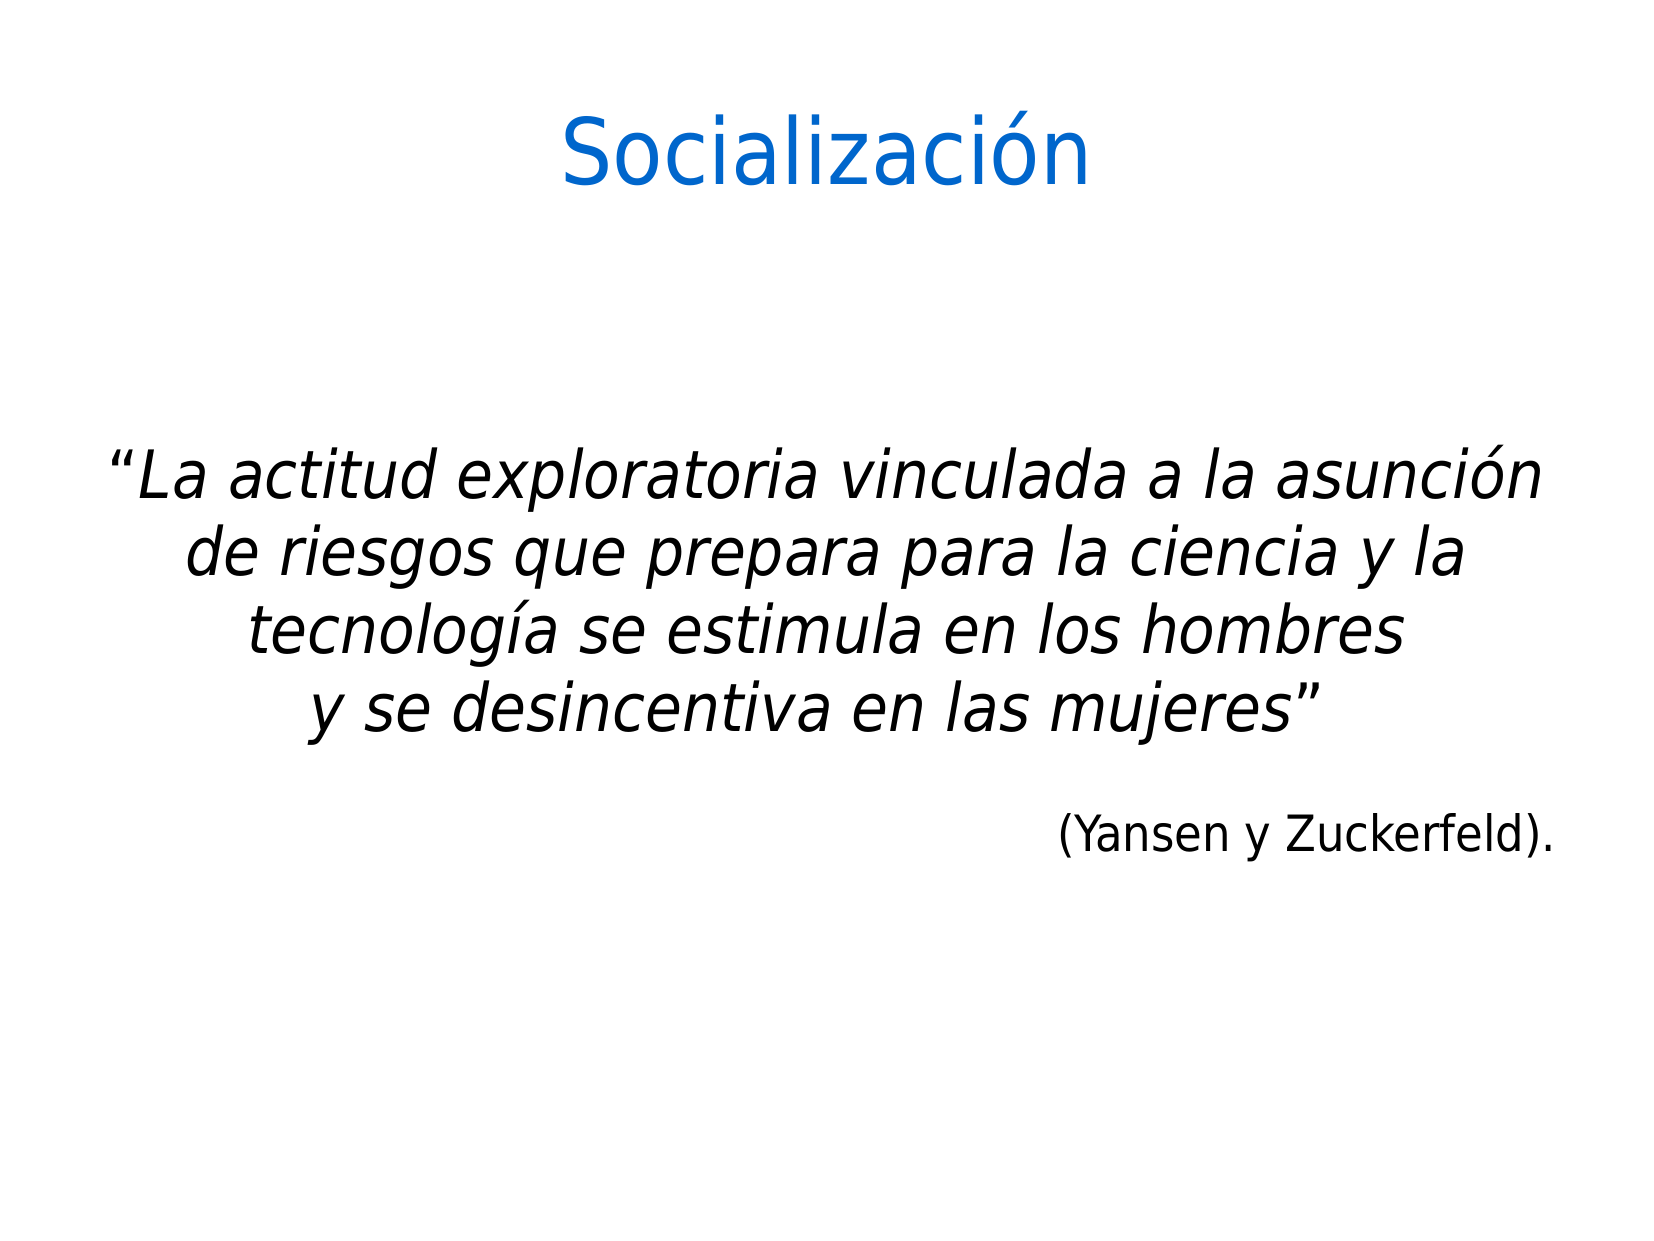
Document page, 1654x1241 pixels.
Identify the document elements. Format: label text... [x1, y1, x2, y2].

subtitle “La actitud exploratoria vinculada a la asunción de riesgos que prepara para la ciencia y la tecnología se estimula en los hombres y se desincentiva en las mujeres” (Yansen y Zuckerfeld). [82, 290, 1571, 1010]
title Socialización [82, 49, 1571, 257]
